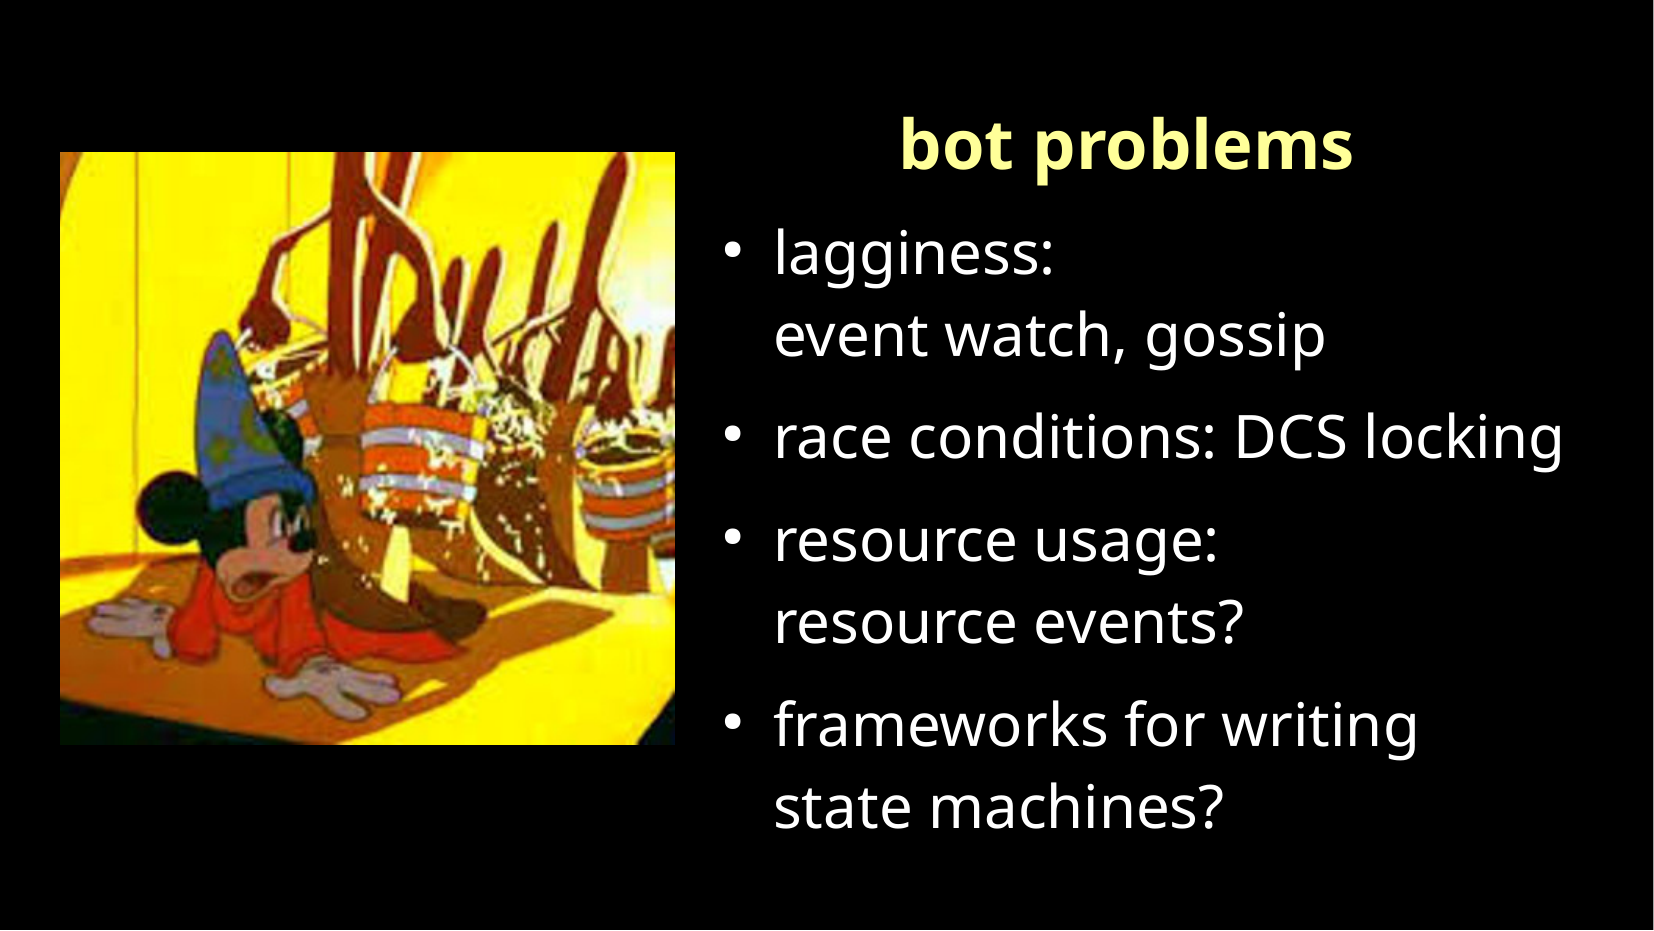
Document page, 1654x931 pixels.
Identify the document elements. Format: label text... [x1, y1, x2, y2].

picture [60, 152, 676, 746]
list lagginess: event watch, gossip race conditions: DCS locking resource usage: resource events? frameworks for writing state machines? [705, 210, 1571, 871]
title bot problems [679, 65, 1576, 221]
